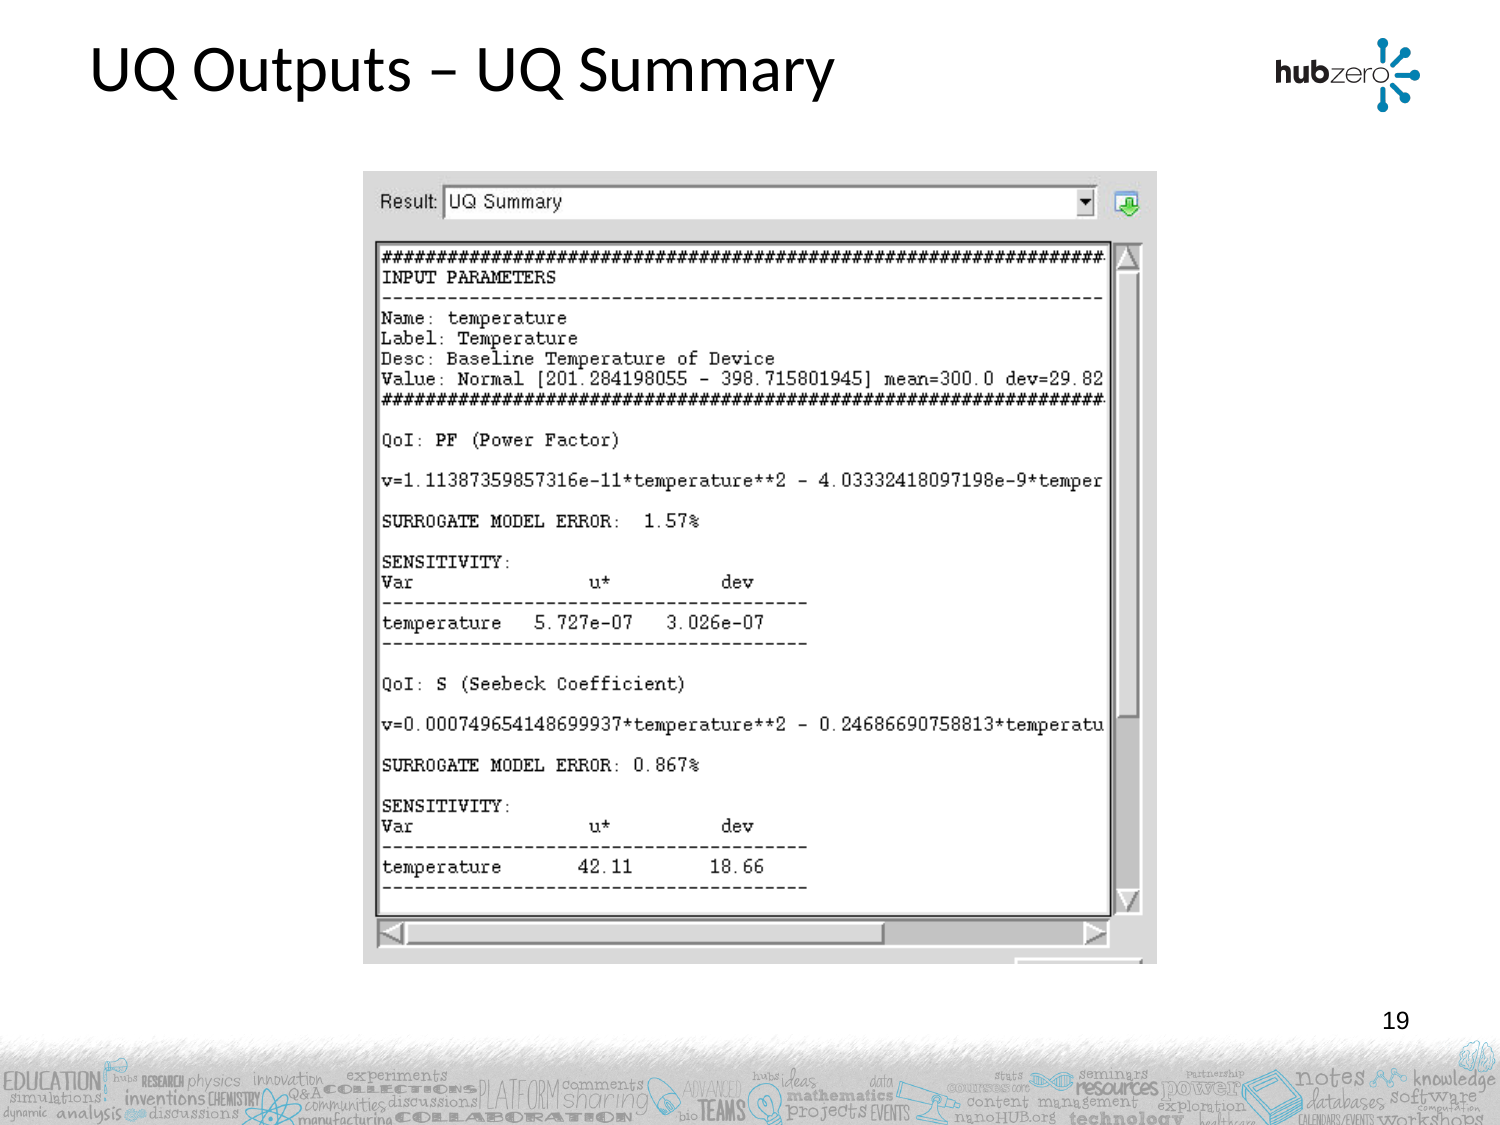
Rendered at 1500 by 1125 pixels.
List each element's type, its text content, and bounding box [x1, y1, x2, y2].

picture [1272, 35, 1423, 115]
picture [363, 171, 1157, 964]
picture [0, 1034, 1500, 1125]
text_box UQ Outputs – UQ Summary [75, 12, 1249, 118]
text_box <number> [1074, 989, 1425, 1050]
